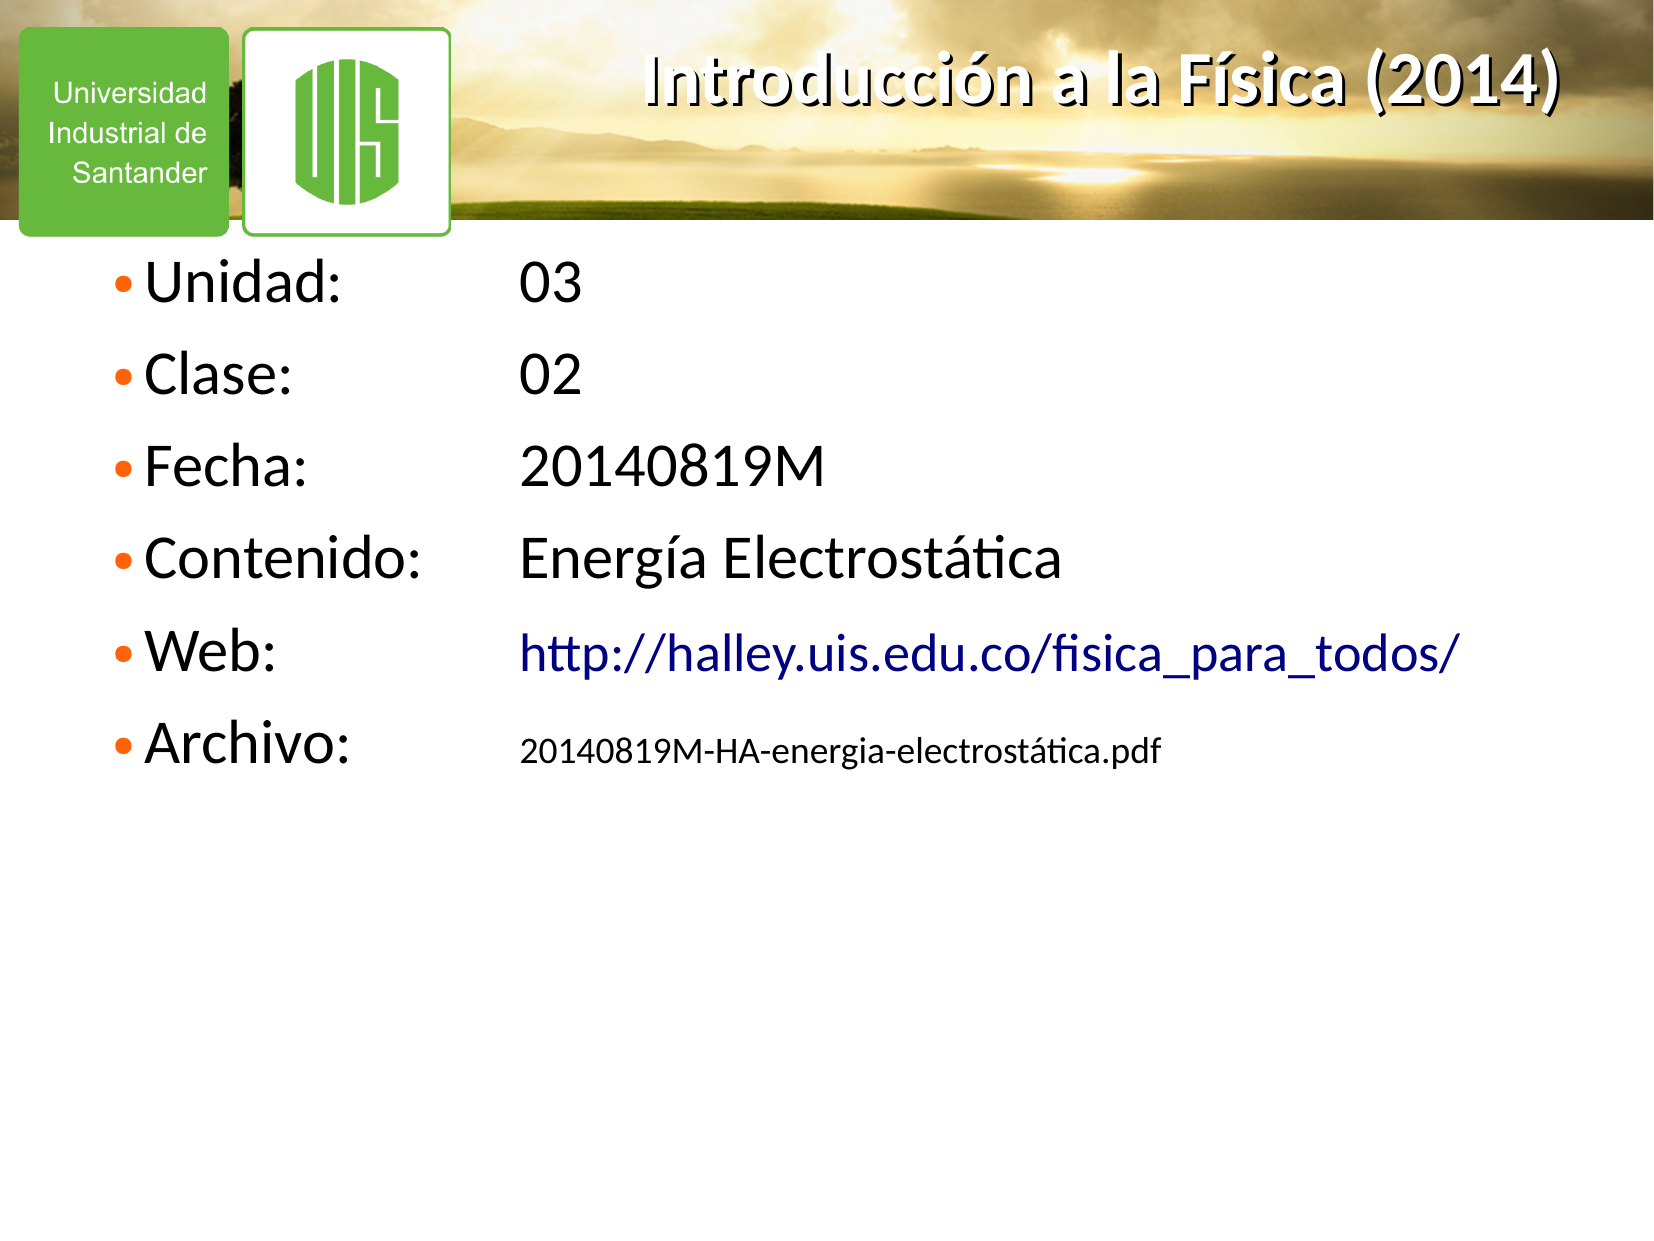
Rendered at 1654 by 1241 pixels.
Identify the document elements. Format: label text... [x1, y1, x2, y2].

list Unidad: 03 Clase: 02 Fecha: 20140819M Contenido: Energía Electrostática Web: http://halley.uis.edu.co/fisica_para_todos/ Archivo: 20140819M-HA-energia-electrostática.pdf [82, 255, 1571, 1126]
title Introducción a la Física (2014) [75, 19, 1564, 151]
picture [0, 0, 1654, 237]
